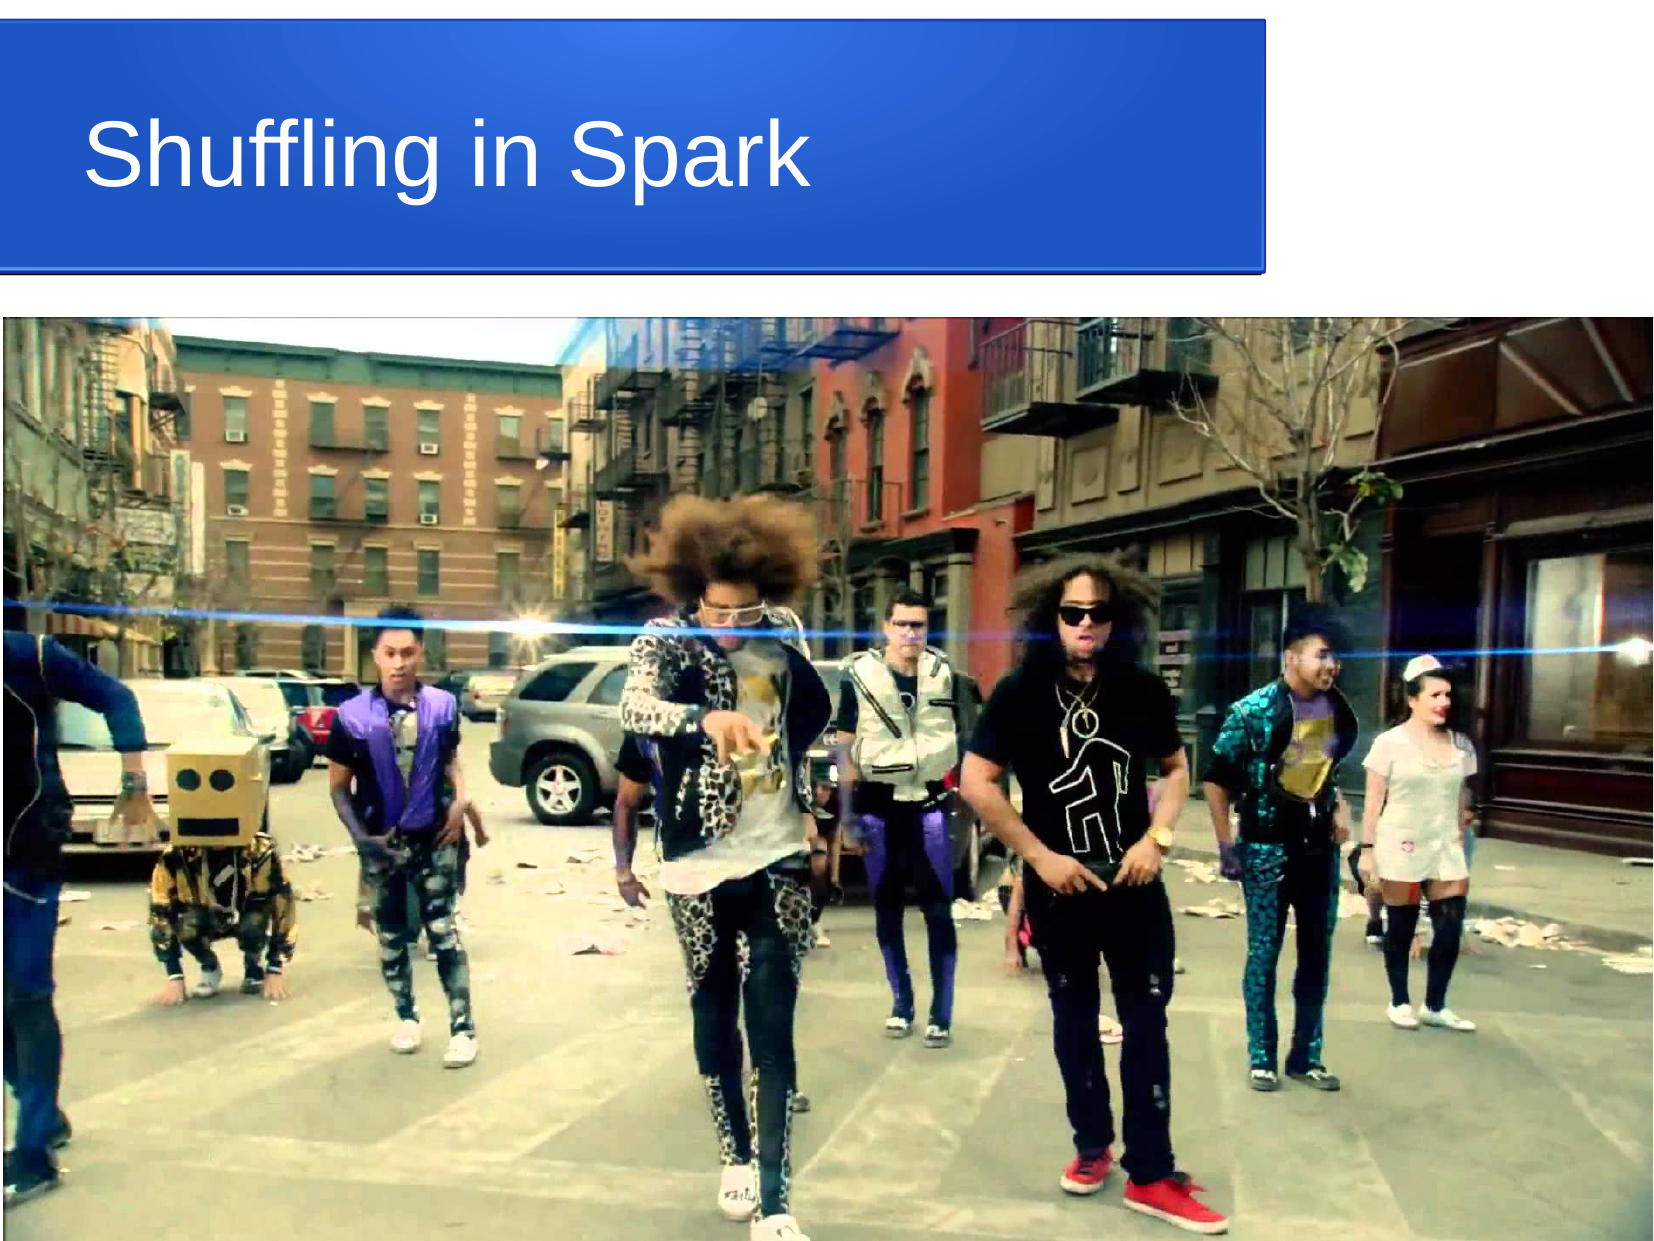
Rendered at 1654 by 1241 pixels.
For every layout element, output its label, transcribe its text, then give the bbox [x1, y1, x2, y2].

text_box Shuffling in Spark [82, 47, 1234, 252]
picture [3, 317, 1654, 1241]
picture [0, 17, 1269, 282]
